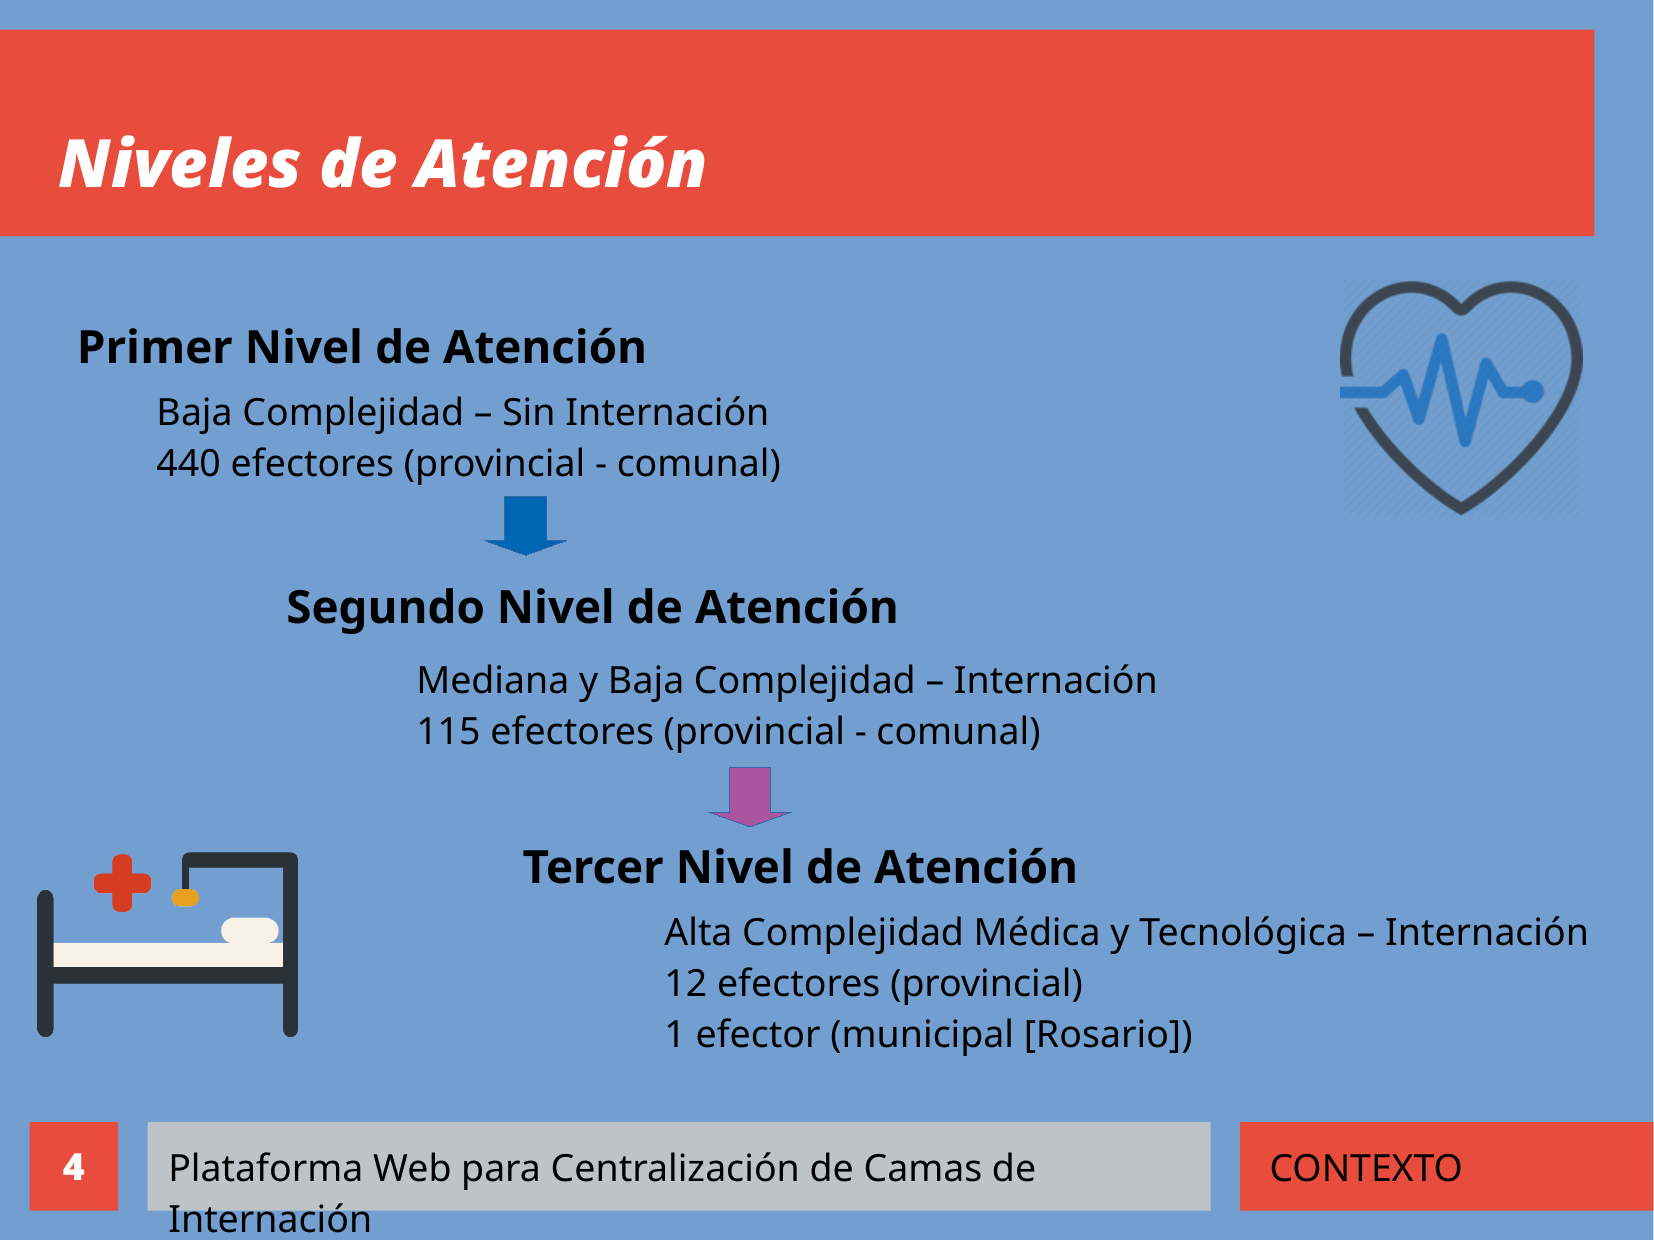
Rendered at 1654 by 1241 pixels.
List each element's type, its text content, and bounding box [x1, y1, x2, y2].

text_box [708, 767, 792, 827]
picture [1340, 277, 1583, 520]
text_box Segundo Nivel de Atención [271, 566, 838, 640]
text_box Primer Nivel de Atención [62, 307, 591, 380]
text_box CONTEXTO [1254, 1133, 1457, 1196]
picture [37, 814, 298, 1075]
text_box Baja Complejidad – Sin Internación 440 efectores (provincial - comunal) [141, 377, 814, 535]
text_box Alta Complejidad Médica y Tecnológica – Internación 12 efectores (provincial) 1 efector (municipal [Rosario]) [649, 897, 1502, 1055]
title Niveles de Atención [59, 59, 1595, 207]
text_box [484, 496, 567, 556]
text_box Tercer Nivel de Atención [507, 826, 1023, 900]
text_box Mediana y Baja Complejidad – Internación 115 efectores (provincial - comunal) [401, 646, 1089, 756]
text_box Plataforma Web para Centralización de Camas de Internación [153, 1133, 1138, 1197]
